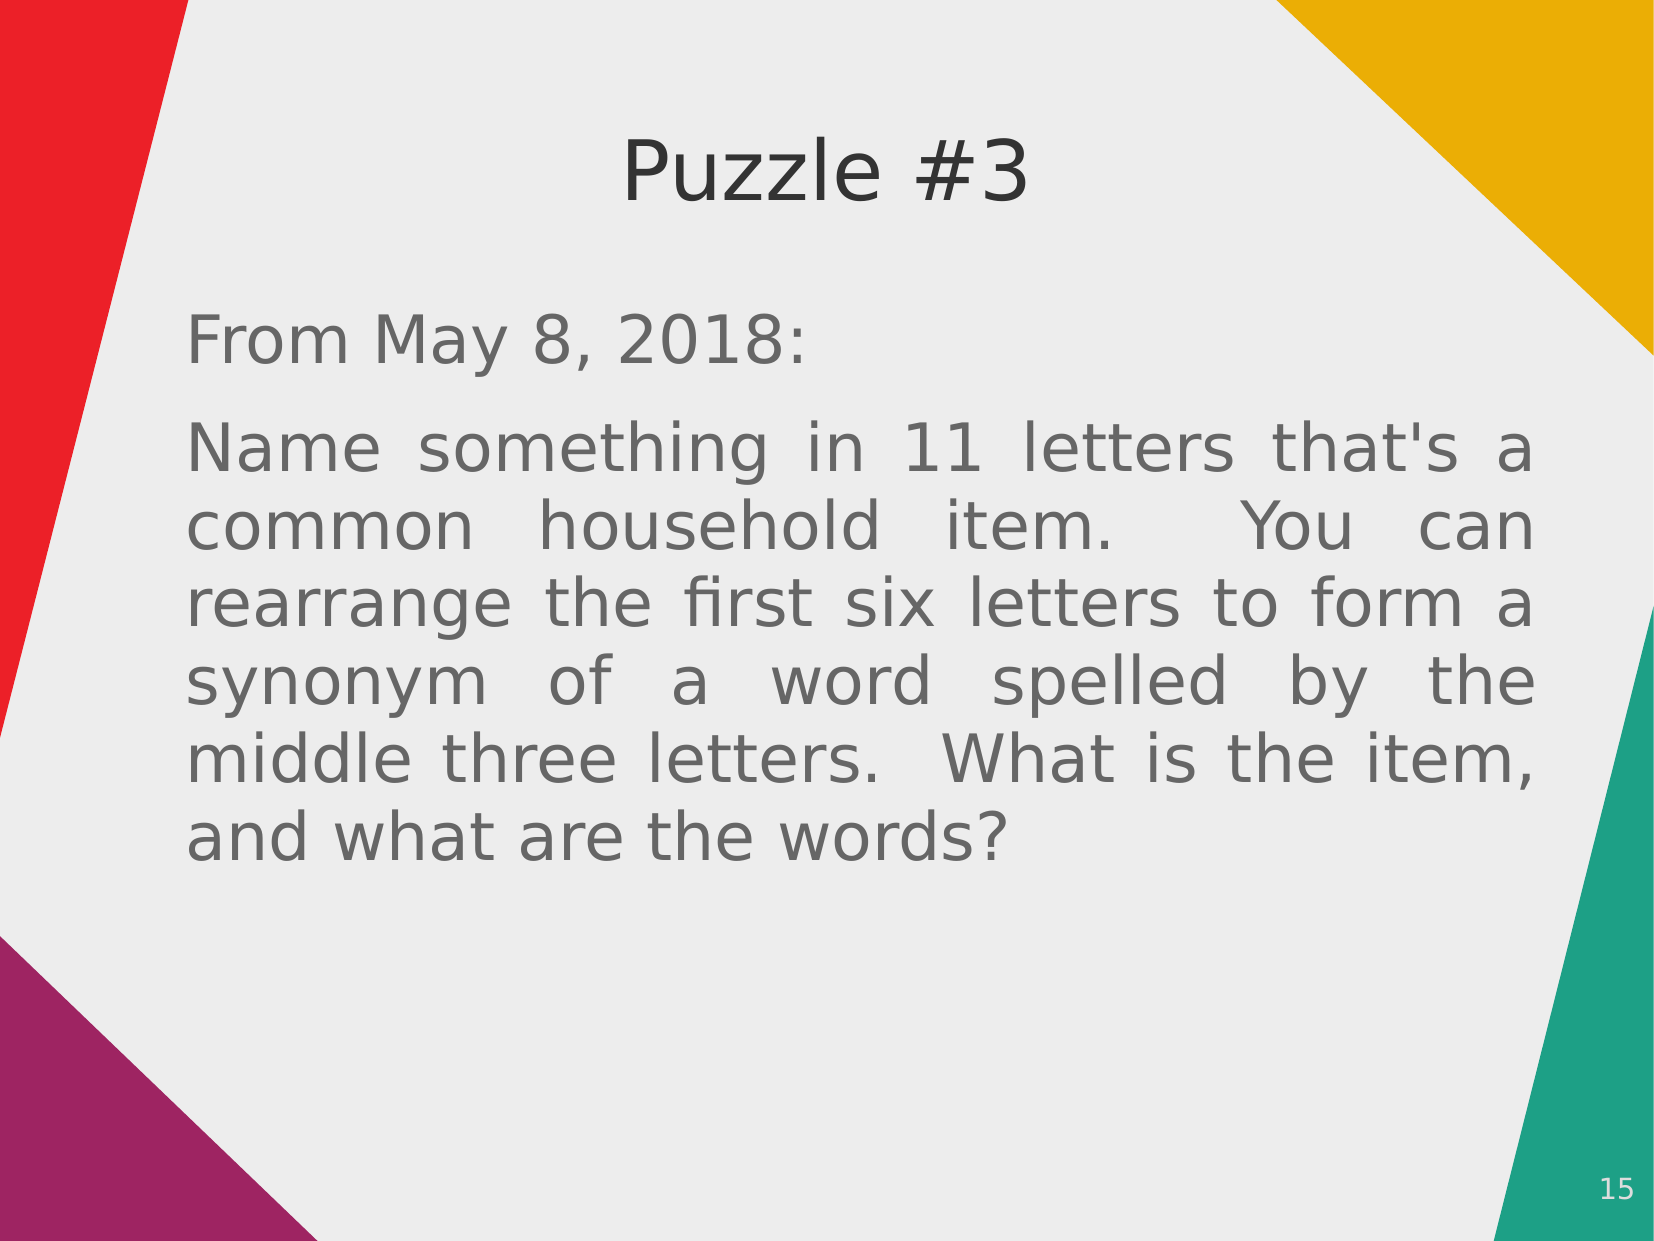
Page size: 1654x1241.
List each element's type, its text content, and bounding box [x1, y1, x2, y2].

list From May 8, 2018: Name something in 11 letters that's a common household item. You can rearrange the first six letters to form a synonym of a word spelled by the middle three letters. What is the item, and what are the words? [114, 302, 1539, 1033]
title Puzzle #3 [114, 73, 1539, 271]
